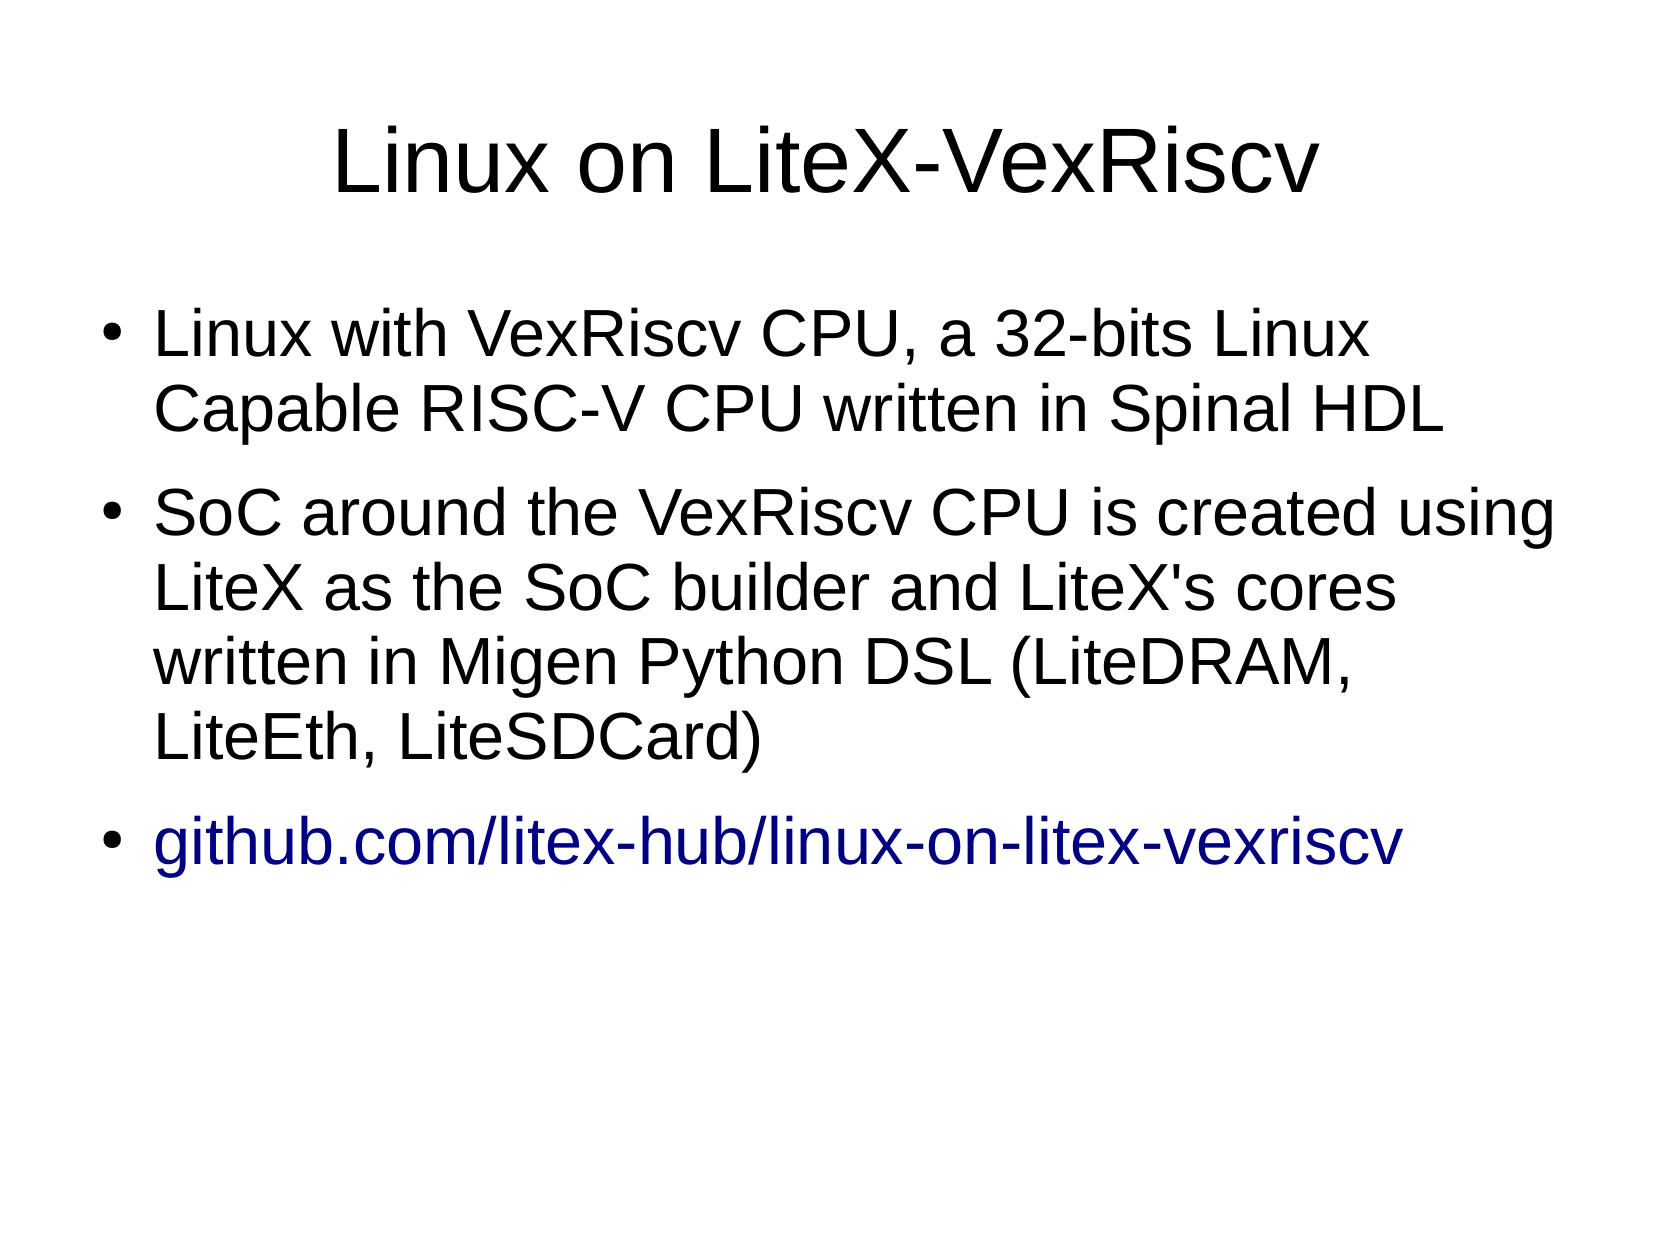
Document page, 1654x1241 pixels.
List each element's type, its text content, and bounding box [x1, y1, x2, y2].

list Linux with VexRiscv CPU, a 32-bits Linux Capable RISC-V CPU written in Spinal HDL SoC around the VexRiscv CPU is created using LiteX as the SoC builder and LiteX's cores written in Migen Python DSL (LiteDRAM, LiteEth, LiteSDCard) github.com/litex-hub/linux-on-litex-vexriscv [82, 296, 1571, 1016]
title Linux on LiteX-VexRiscv [82, 108, 1571, 296]
